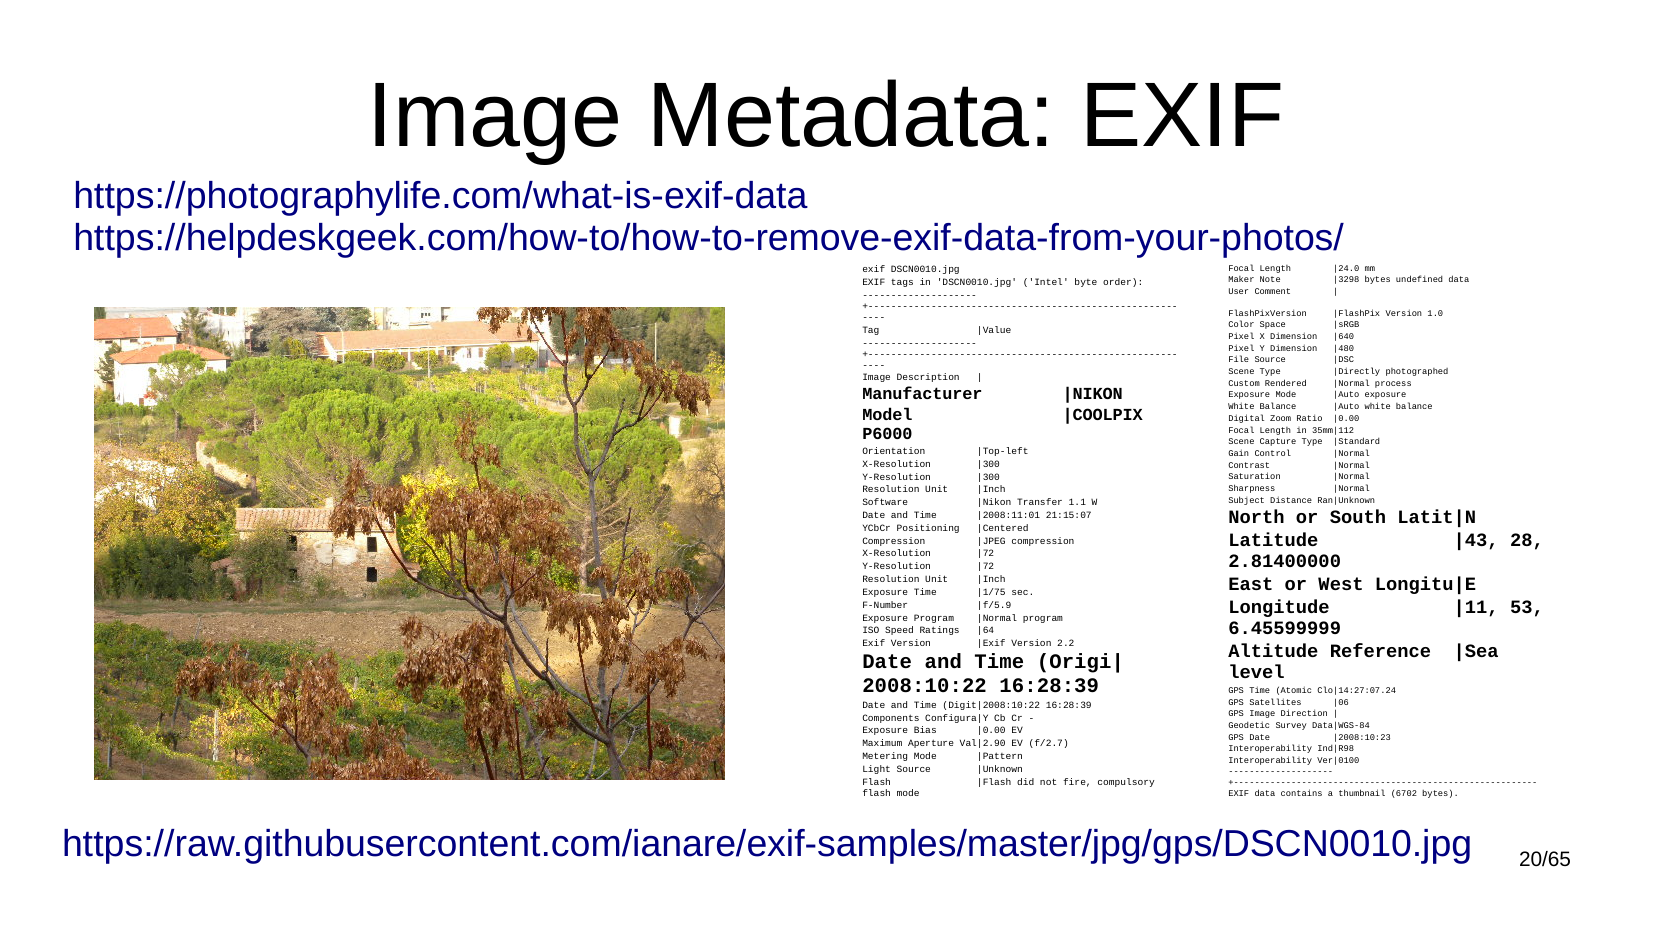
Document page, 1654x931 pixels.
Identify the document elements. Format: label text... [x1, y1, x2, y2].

text_box https://raw.githubusercontent.com/ianare/exif-samples/master/jpg/gps/DSCN0010.jpg [47, 814, 1511, 914]
list exif DSCN0010.jpg EXIF tags in 'DSCN0010.jpg' ('Intel' byte order): --------------------+---------------------------------------------------------- Tag |Value --------------------+---------------------------------------------------------- Image Description | Manufacturer |NIKON Model |COOLPIX P6000 Orientation |Top-left X-Resolution |300 Y-Resolution |300 Resolution Unit |Inch Software |Nikon Transfer 1.1 W Date and Time |2008:11:01 21:15:07 YCbCr Positioning |Centered Compression |JPEG compression X-Resolution |72 Y-Resolution |72 Resolution Unit |Inch Exposure Time |1/75 sec. F-Number |f/5.9 Exposure Program |Normal program ISO Speed Ratings |64 Exif Version |Exif Version 2.2 Date and Time (Origi|2008:10:22 16:28:39 Date and Time (Digit|2008:10:22 16:28:39 Components Configura|Y Cb Cr - Exposure Bias |0.00 EV Maximum Aperture Val|2.90 EV (f/2.7) Metering Mode |Pattern Light Source |Unknown Flash |Flash did not fire, compulsory flash mode [862, 266, 1182, 805]
picture [94, 307, 725, 780]
title Image Metadata: EXIF [82, 37, 1571, 193]
list Focal Length |24.0 mm Maker Note |3298 bytes undefined data User Comment | FlashPixVersion |FlashPix Version 1.0 Color Space |sRGB Pixel X Dimension |640 Pixel Y Dimension |480 File Source |DSC Scene Type |Directly photographed Custom Rendered |Normal process Exposure Mode |Auto exposure White Balance |Auto white balance Digital Zoom Ratio |0.00 Focal Length in 35mm|112 Scene Capture Type |Standard Gain Control |Normal Contrast |Normal Saturation |Normal Sharpness |Normal Subject Distance Ran|Unknown North or South Latit|N Latitude |43, 28, 2.81400000 East or West Longitu|E Longitude |11, 53, 6.45599999 Altitude Reference |Sea level GPS Time (Atomic Clo|14:27:07.24 GPS Satellites |06 GPS Image Direction | Geodetic Survey Data|WGS-84 GPS Date |2008:10:23 Interoperability Ind|R98 Interoperability Ver|0100 --------------------+---------------------------------------------------------- EXIF data contains a thumbnail (6702 bytes). [1228, 263, 1548, 804]
text_box https://photographylife.com/what-is-exif-data https://helpdeskgeek.com/how-to/how-to-remove-exif-data-from-your-photos/ [58, 166, 1371, 266]
